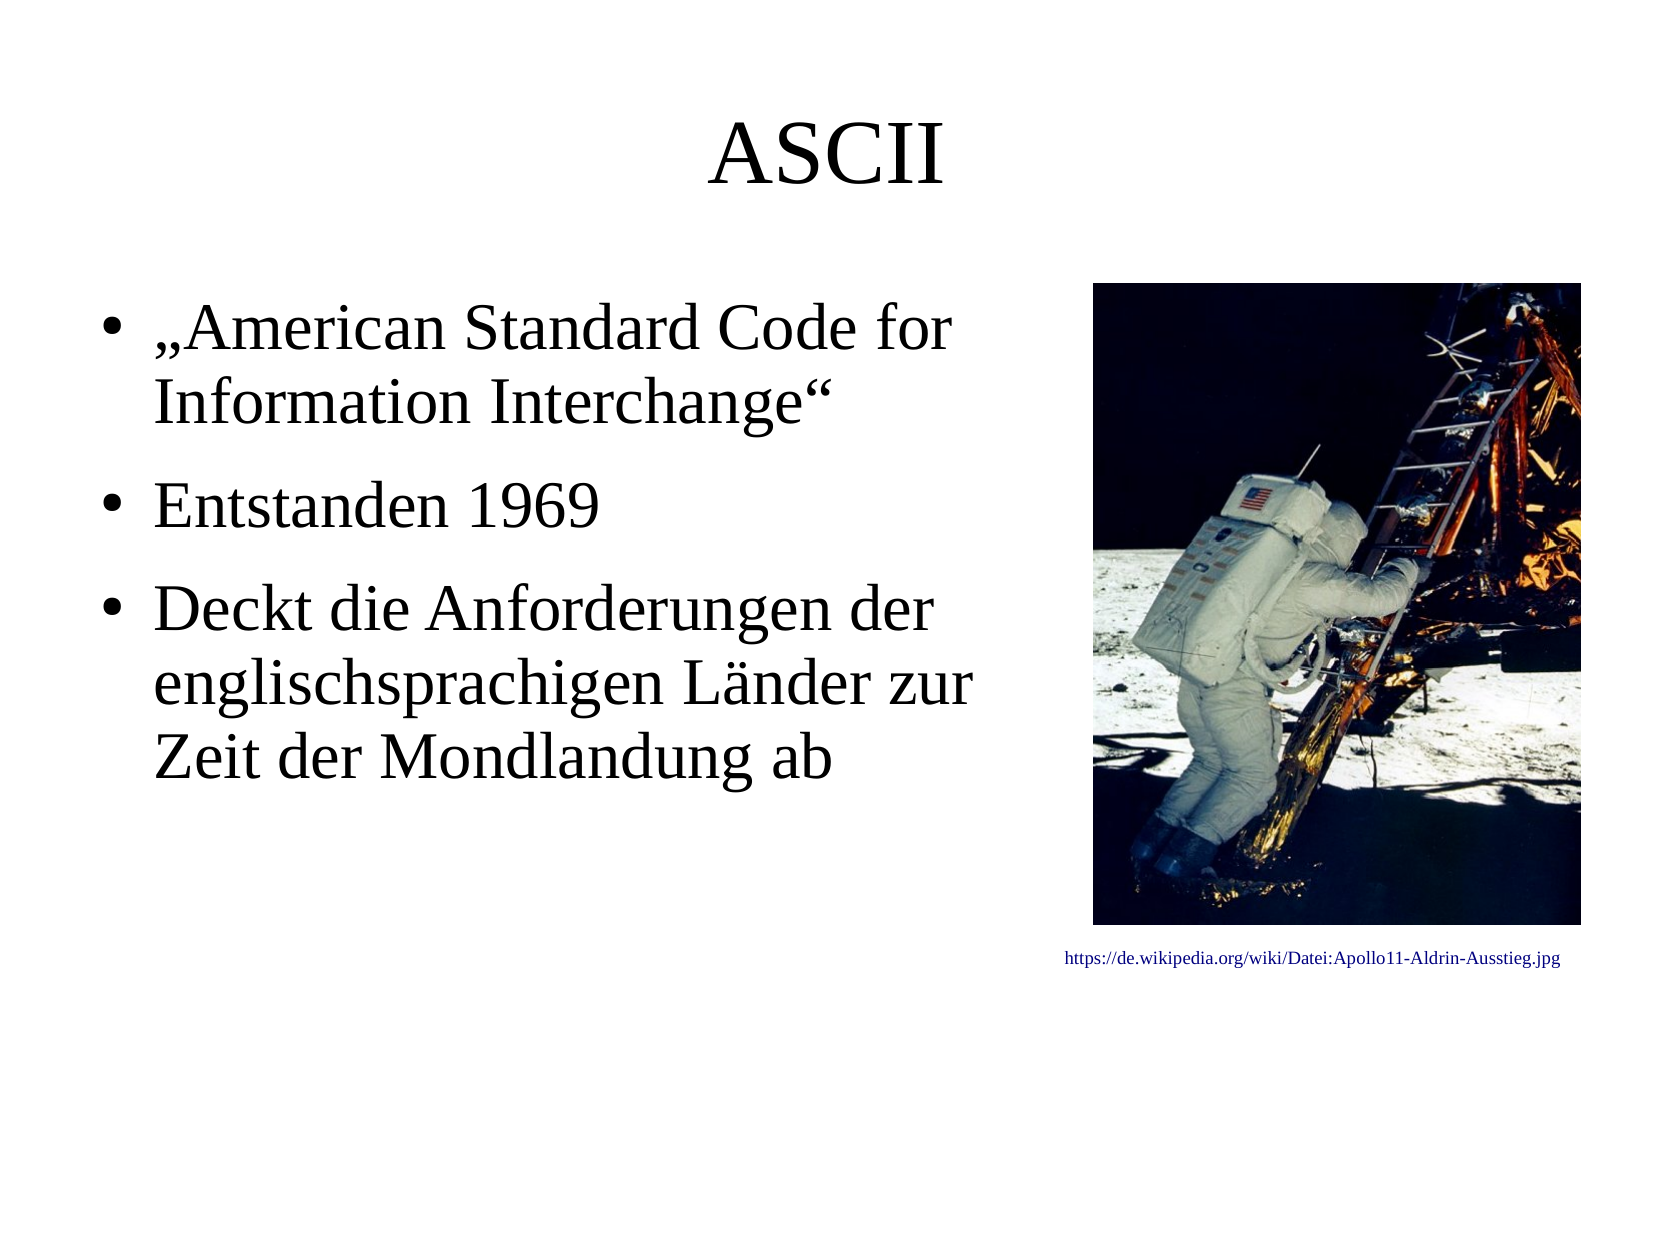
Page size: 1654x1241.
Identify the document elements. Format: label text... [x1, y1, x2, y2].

text_box https://de.wikipedia.org/wiki/Datei:Apollo11-Aldrin-Ausstieg.jpg [1049, 940, 1603, 976]
picture [1093, 283, 1581, 925]
title ASCII [82, 49, 1571, 257]
list „American Standard Code for Information Interchange“ Entstanden 1969 Deckt die Anforderungen der englischsprachigen Länder zur Zeit der Mondlandung ab [82, 290, 1051, 1096]
